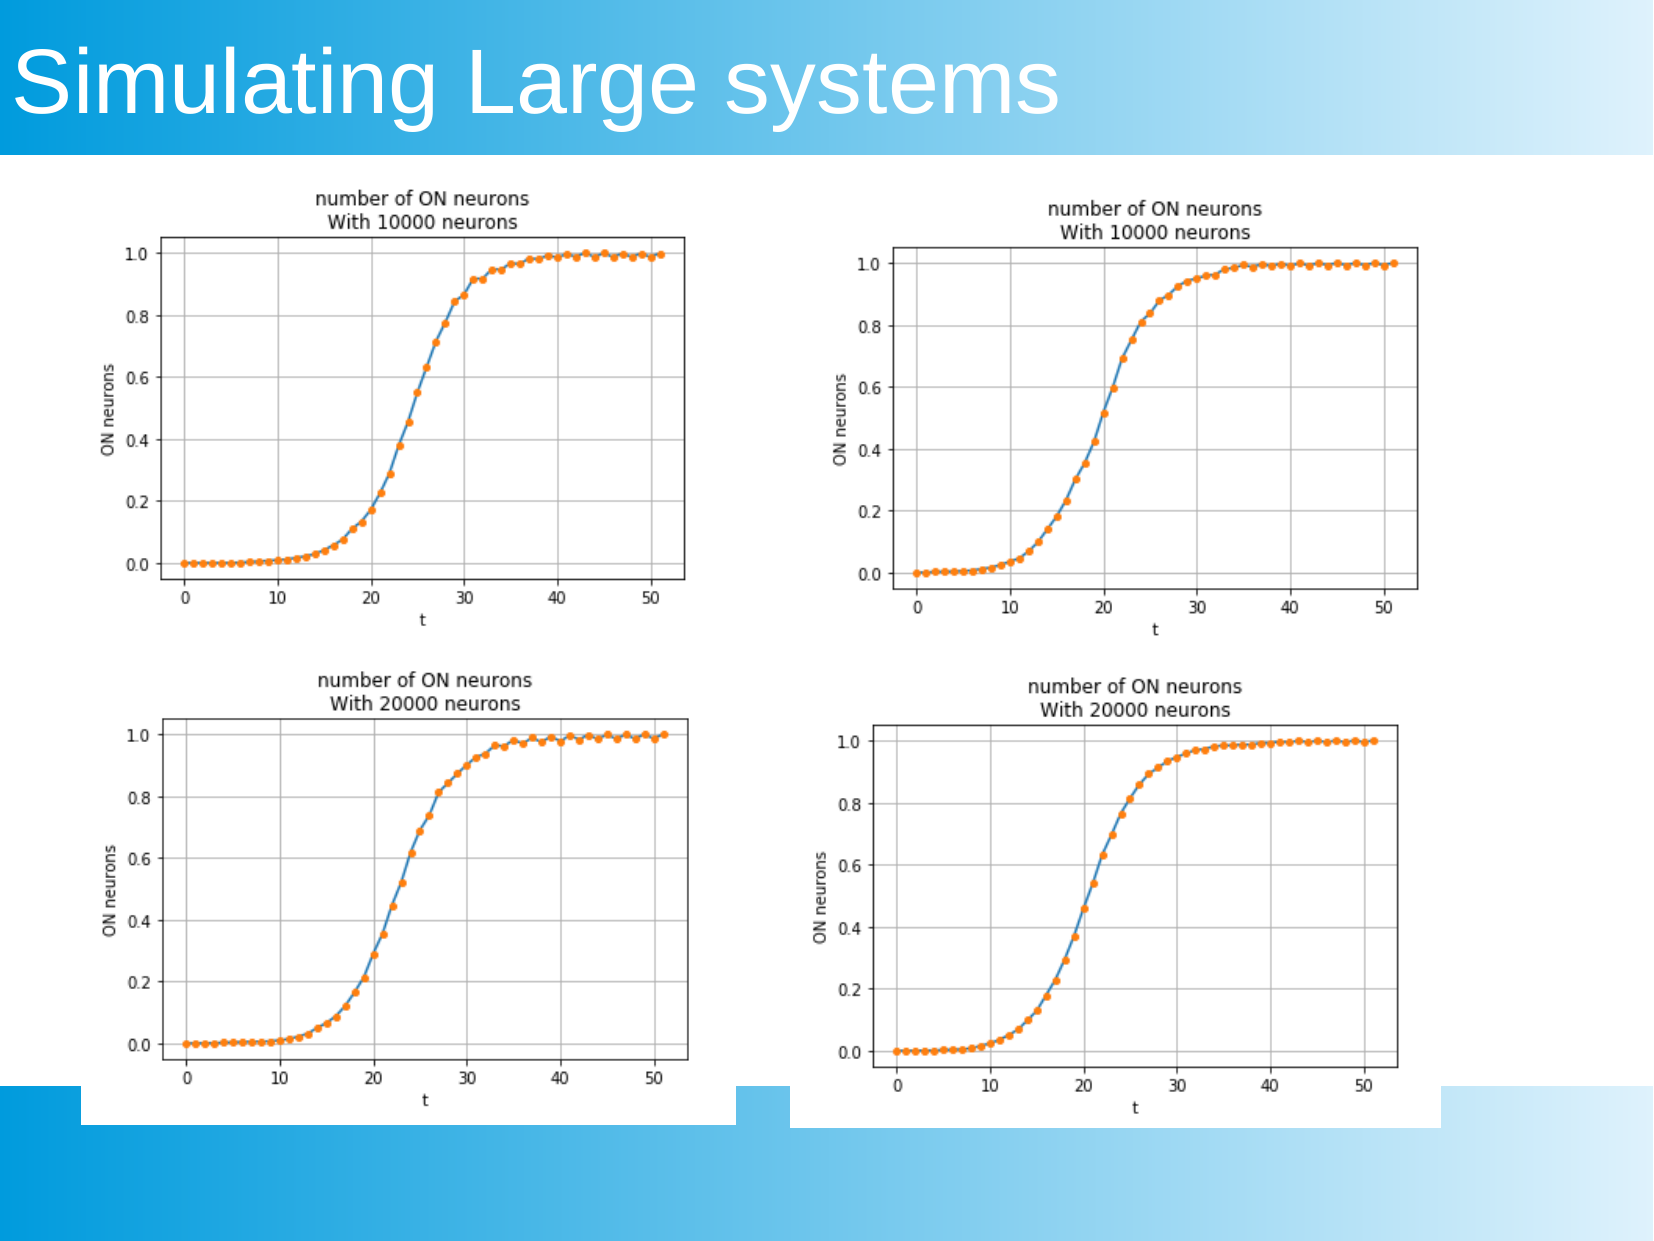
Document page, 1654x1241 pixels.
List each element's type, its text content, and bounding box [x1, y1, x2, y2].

picture [70, 179, 721, 637]
picture [790, 659, 1441, 1128]
title Simulating Large systems [11, 30, 1501, 135]
picture [81, 656, 736, 1241]
picture [799, 194, 1486, 645]
